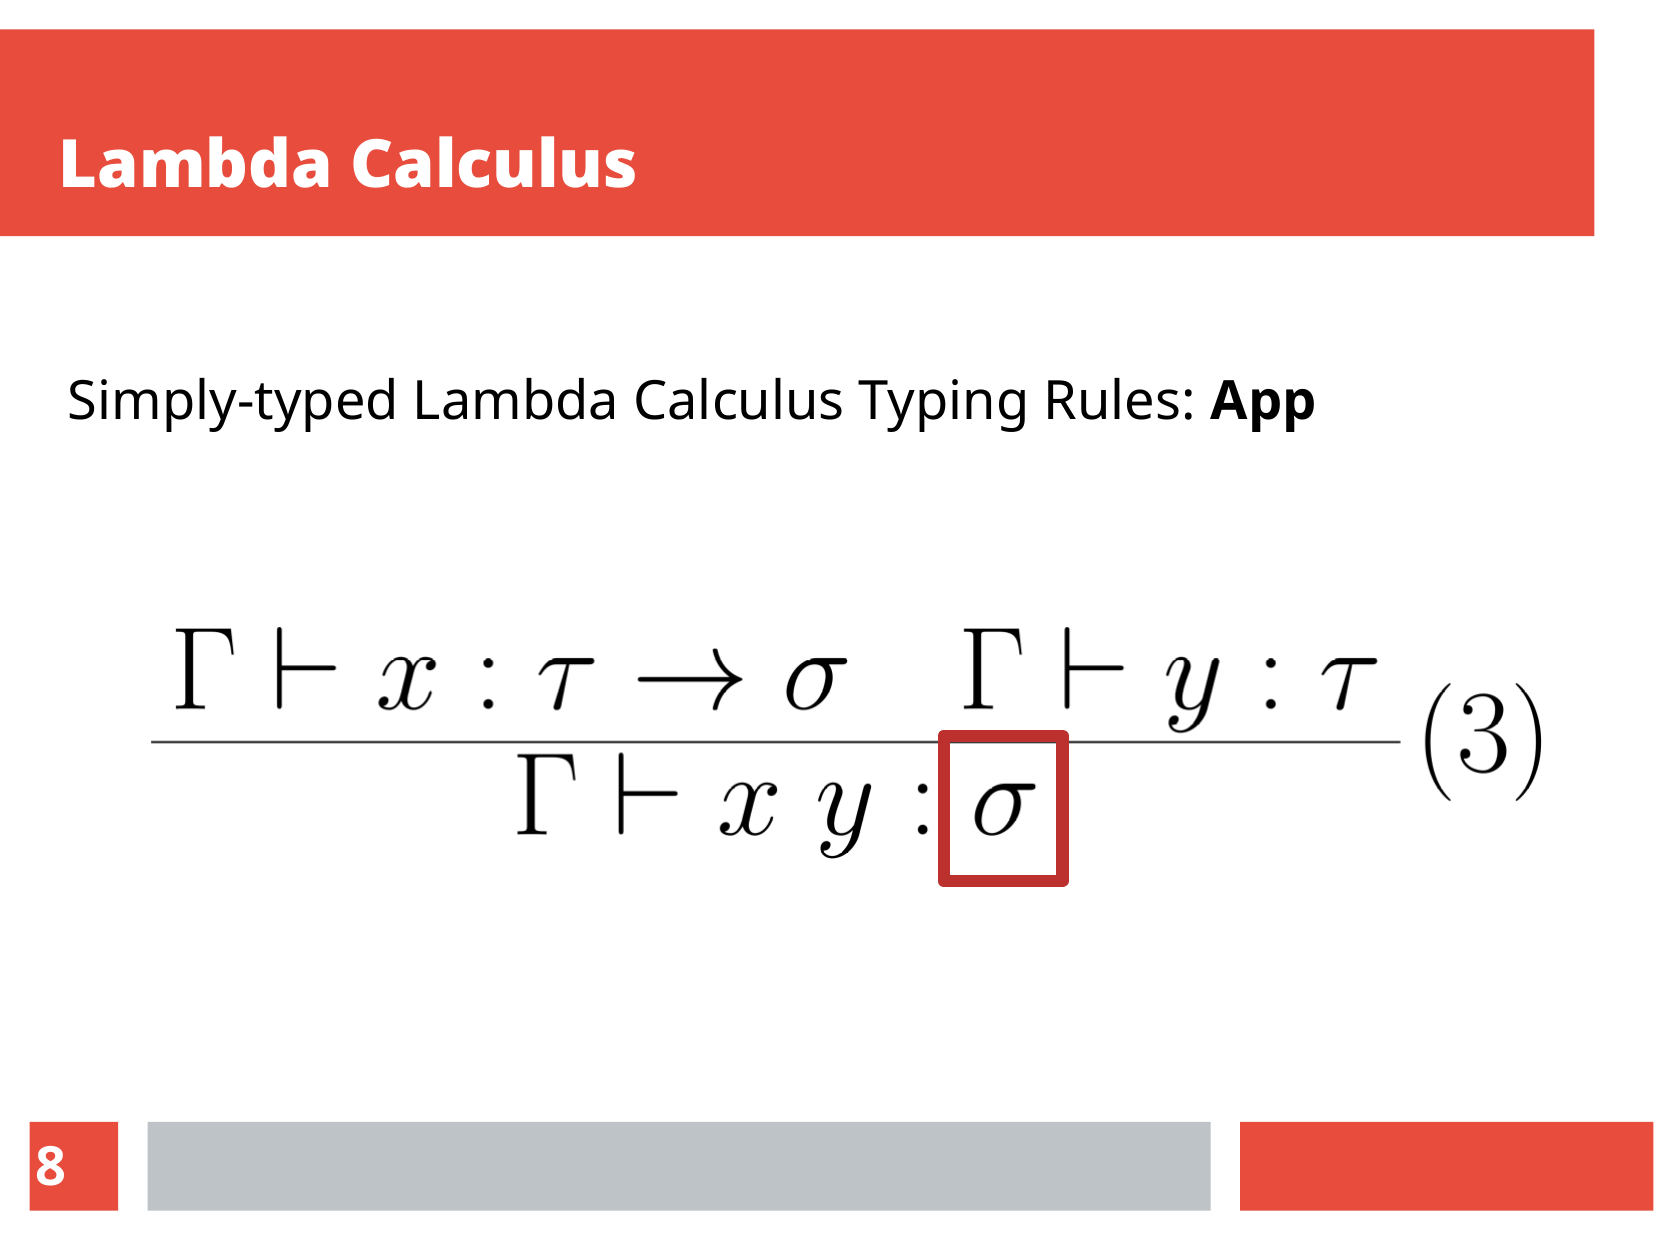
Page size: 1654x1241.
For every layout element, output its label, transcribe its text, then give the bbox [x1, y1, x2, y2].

text_box Simply-typed Lambda Calculus Typing Rules: App [53, 354, 1588, 433]
text_box 8 [20, 1119, 254, 1210]
title Lambda Calculus [59, 58, 1595, 207]
picture [147, 627, 1544, 860]
picture [950, 742, 1056, 860]
